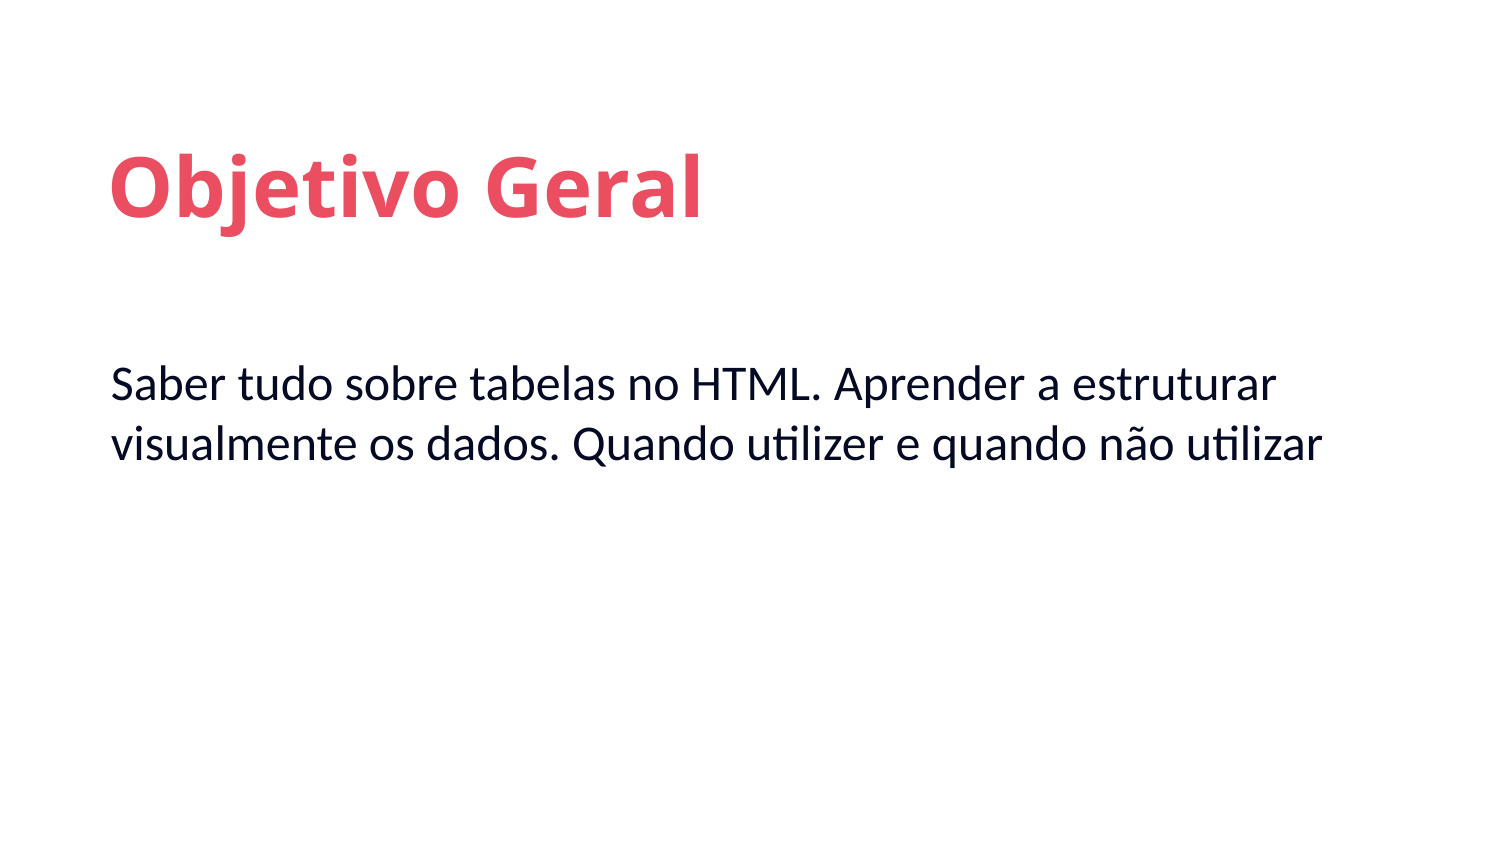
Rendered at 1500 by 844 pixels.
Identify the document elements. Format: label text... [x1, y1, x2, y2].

text_box Saber tudo sobre tabelas no HTML. Aprender a estruturar visualmente os dados. Quando utilizer e quando não utilizar [70, 255, 1386, 566]
text_box Objetivo Geral [92, 104, 1408, 243]
